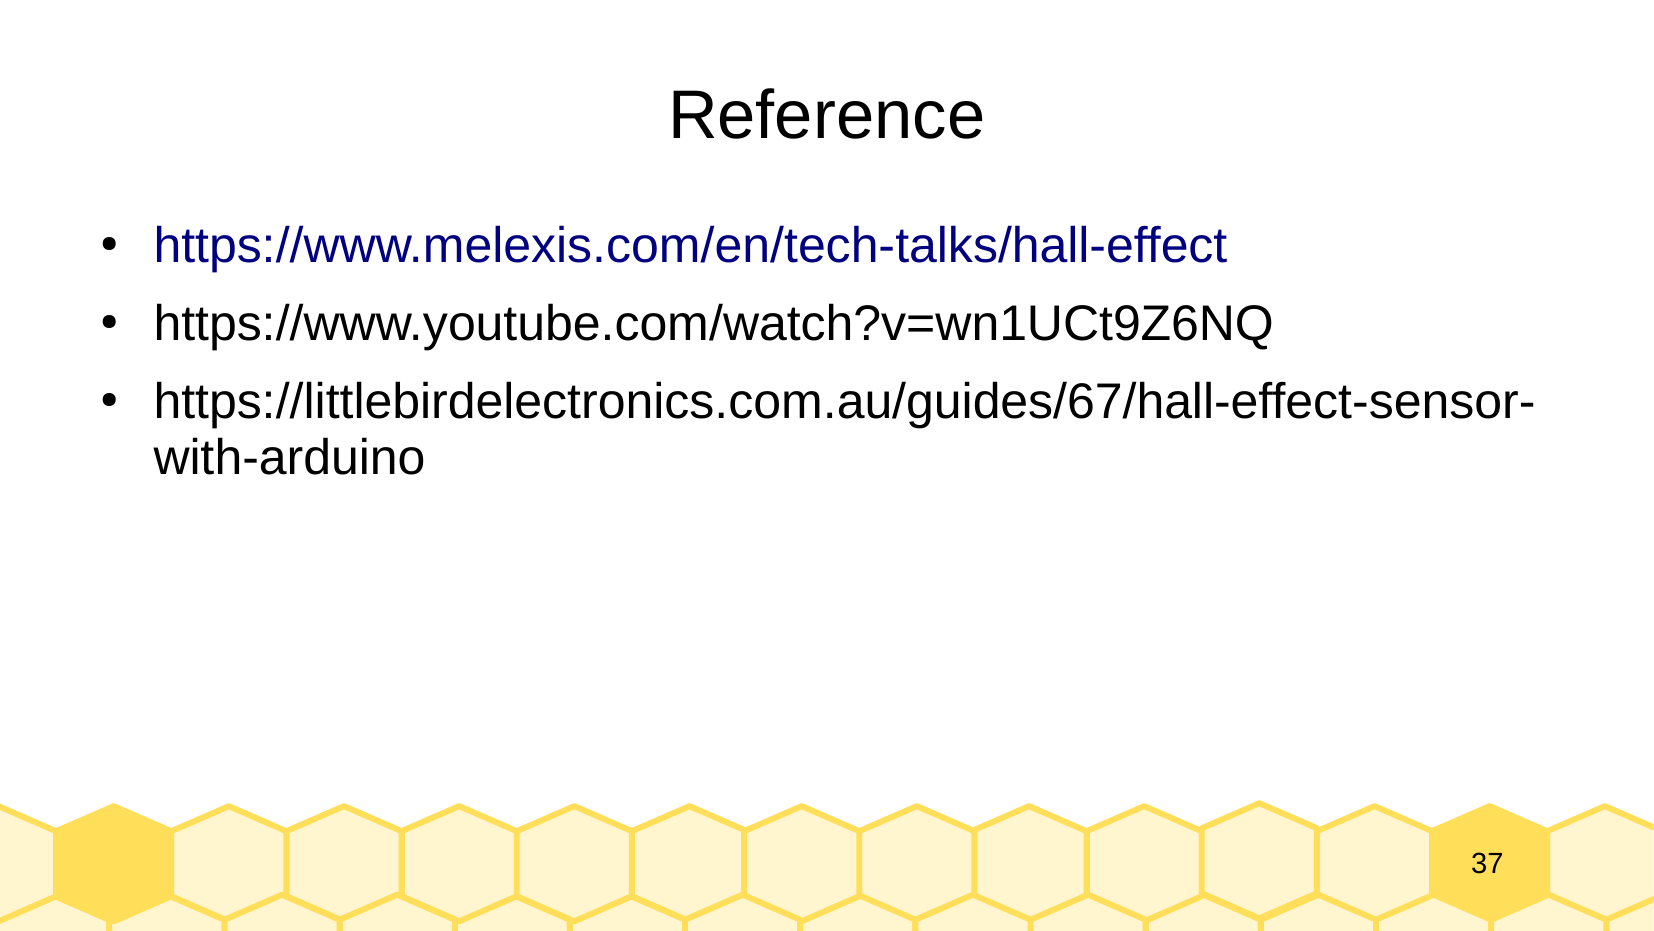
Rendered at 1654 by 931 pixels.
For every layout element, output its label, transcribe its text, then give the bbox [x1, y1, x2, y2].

title Reference [82, 37, 1571, 193]
list https://www.melexis.com/en/tech-talks/hall-effect https://www.youtube.com/watch?v=wn1UCt9Z6NQ https://littlebirdelectronics.com.au/guides/67/hall-effect-sensor-with-arduino [82, 217, 1571, 758]
